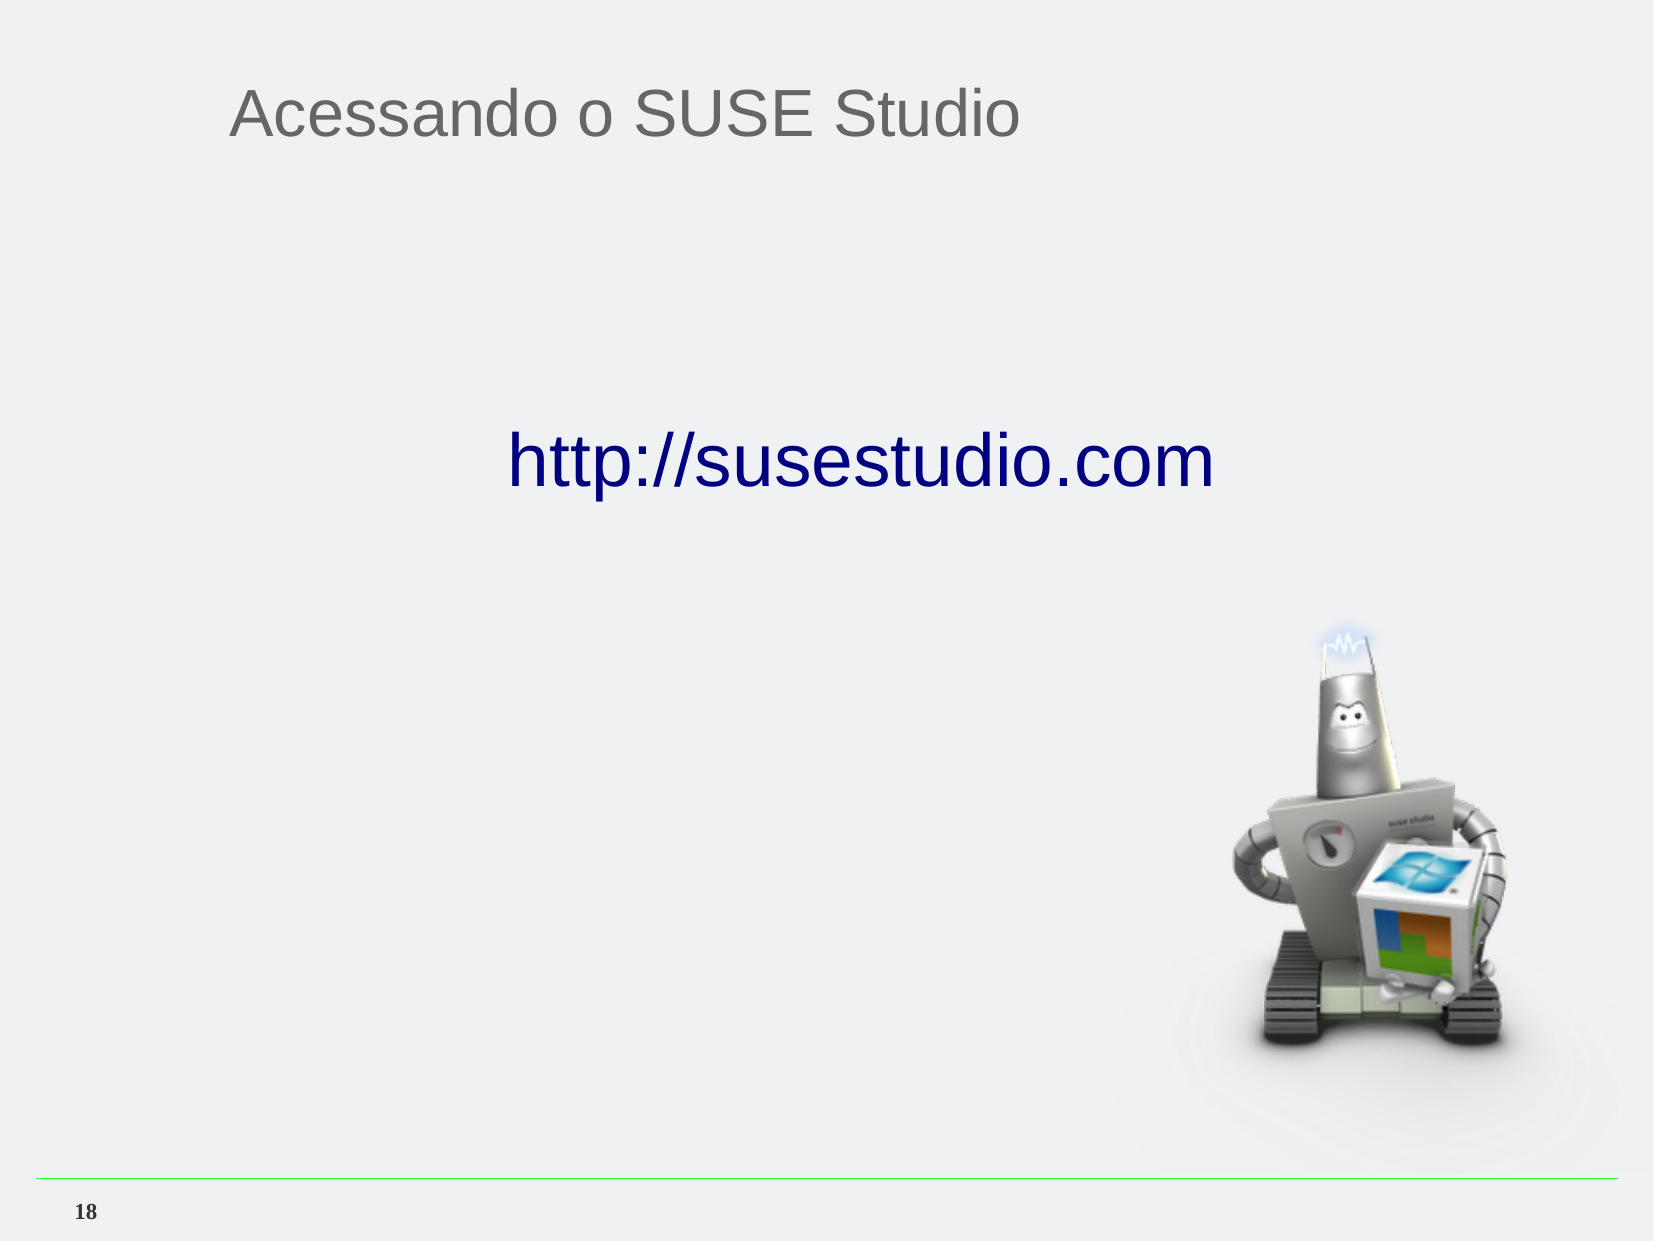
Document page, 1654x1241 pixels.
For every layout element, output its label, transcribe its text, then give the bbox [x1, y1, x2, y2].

picture [0, 0, 1654, 1241]
list http://susestudio.com [82, 418, 1571, 801]
title Acessando o SUSE Studio [229, 24, 1392, 202]
